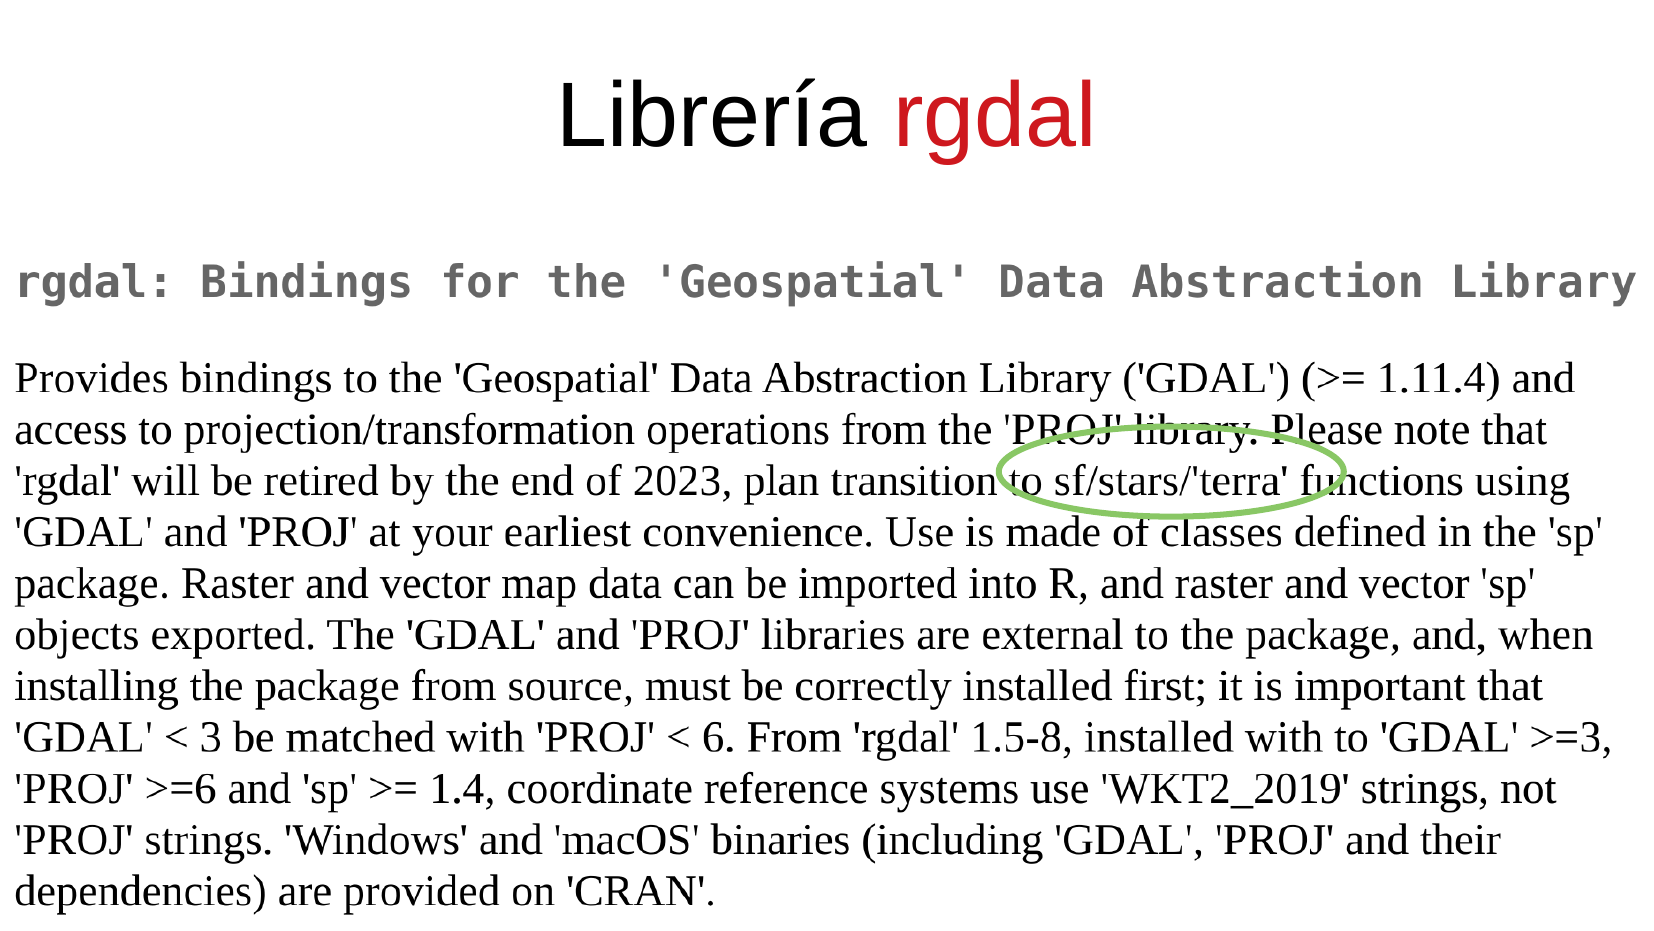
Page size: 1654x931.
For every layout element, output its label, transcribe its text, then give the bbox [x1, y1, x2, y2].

text_box [998, 426, 1344, 517]
picture [0, 254, 1652, 927]
title Librería rgdal [82, 37, 1571, 193]
